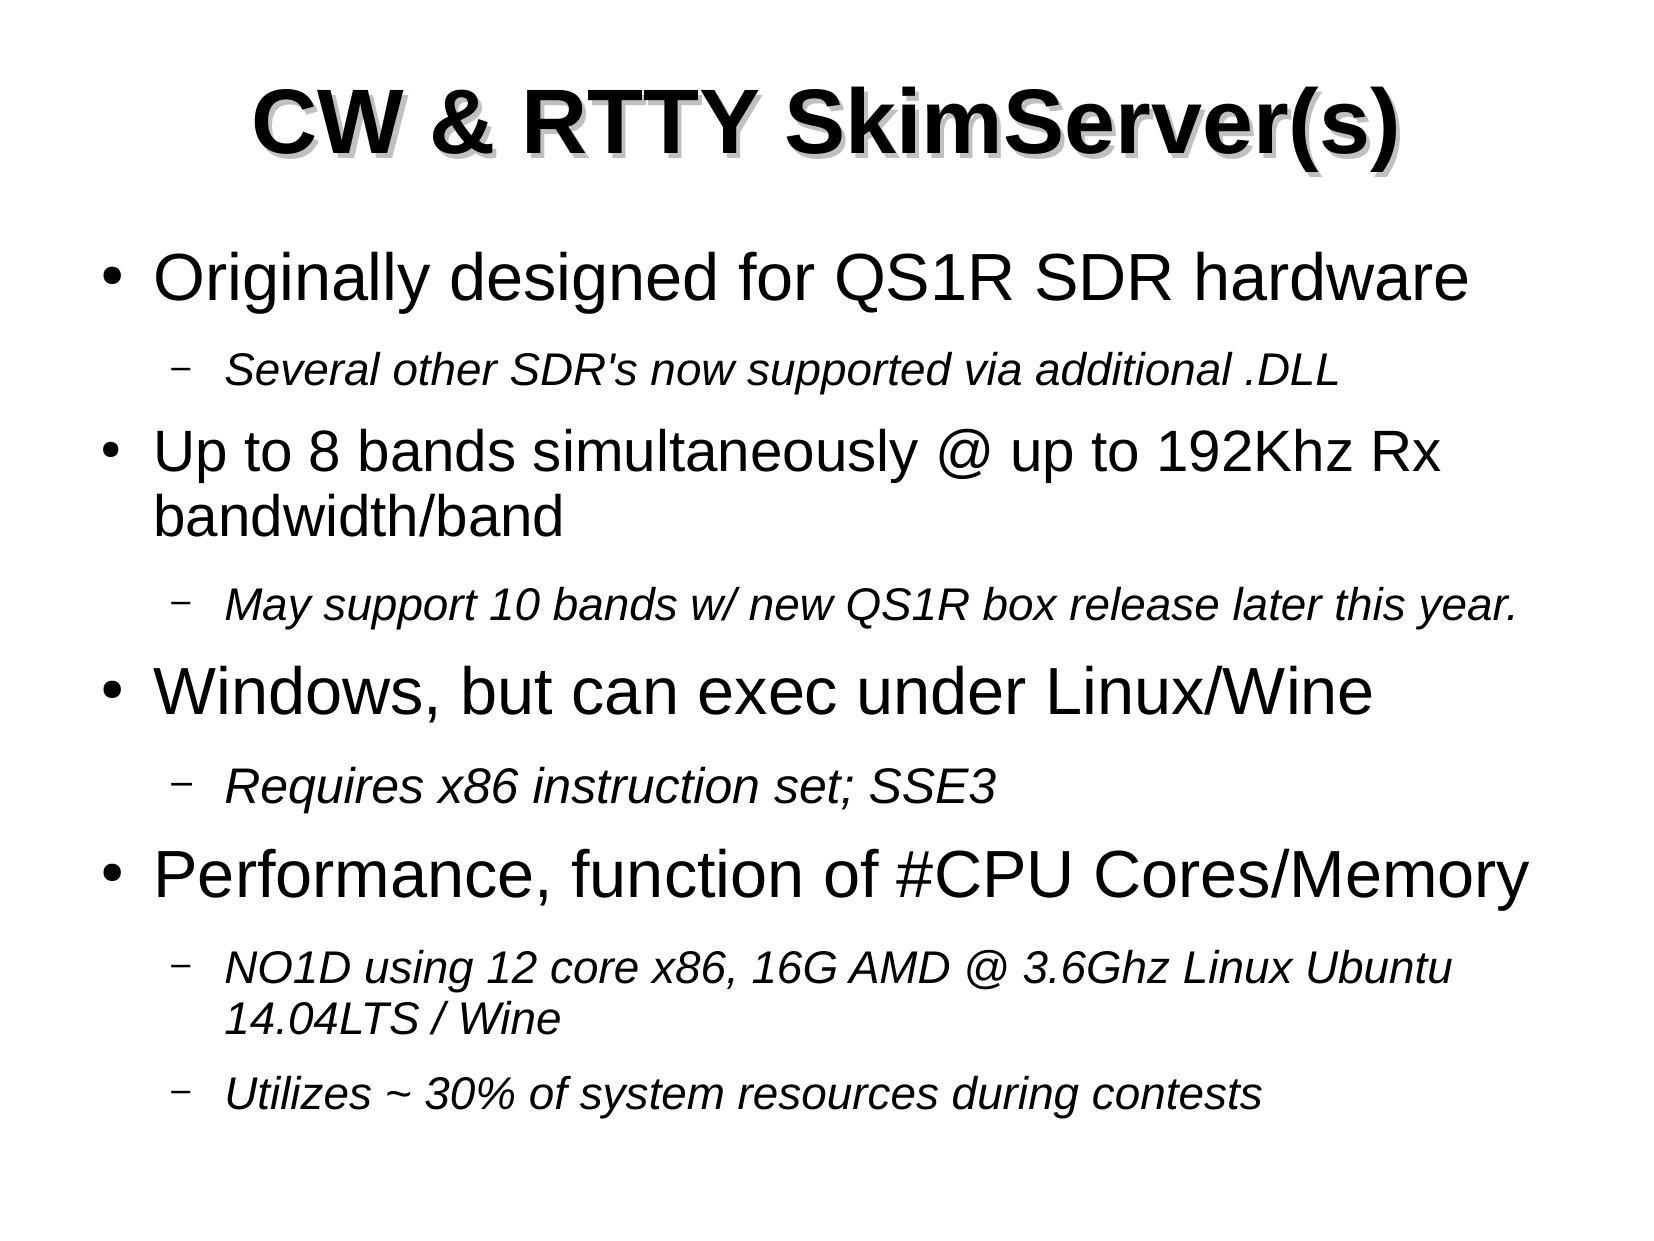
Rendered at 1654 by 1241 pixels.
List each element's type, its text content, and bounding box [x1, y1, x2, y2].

list Originally designed for QS1R SDR hardware Several other SDR's now supported via additional .DLL Up to 8 bands simultaneously @ up to 192Khz Rx bandwidth/band May support 10 bands w/ new QS1R box release later this year. Windows, but can exec under Linux/Wine Requires x86 instruction set; SSE3 Performance, function of #CPU Cores/Memory NO1D using 12 core x86, 16G AMD @ 3.6Ghz Linux Ubuntu 14.04LTS / Wine Utilizes ~ 30% of system resources during contests [82, 240, 1571, 960]
title CW & RTTY SkimServer(s) [82, 49, 1571, 196]
